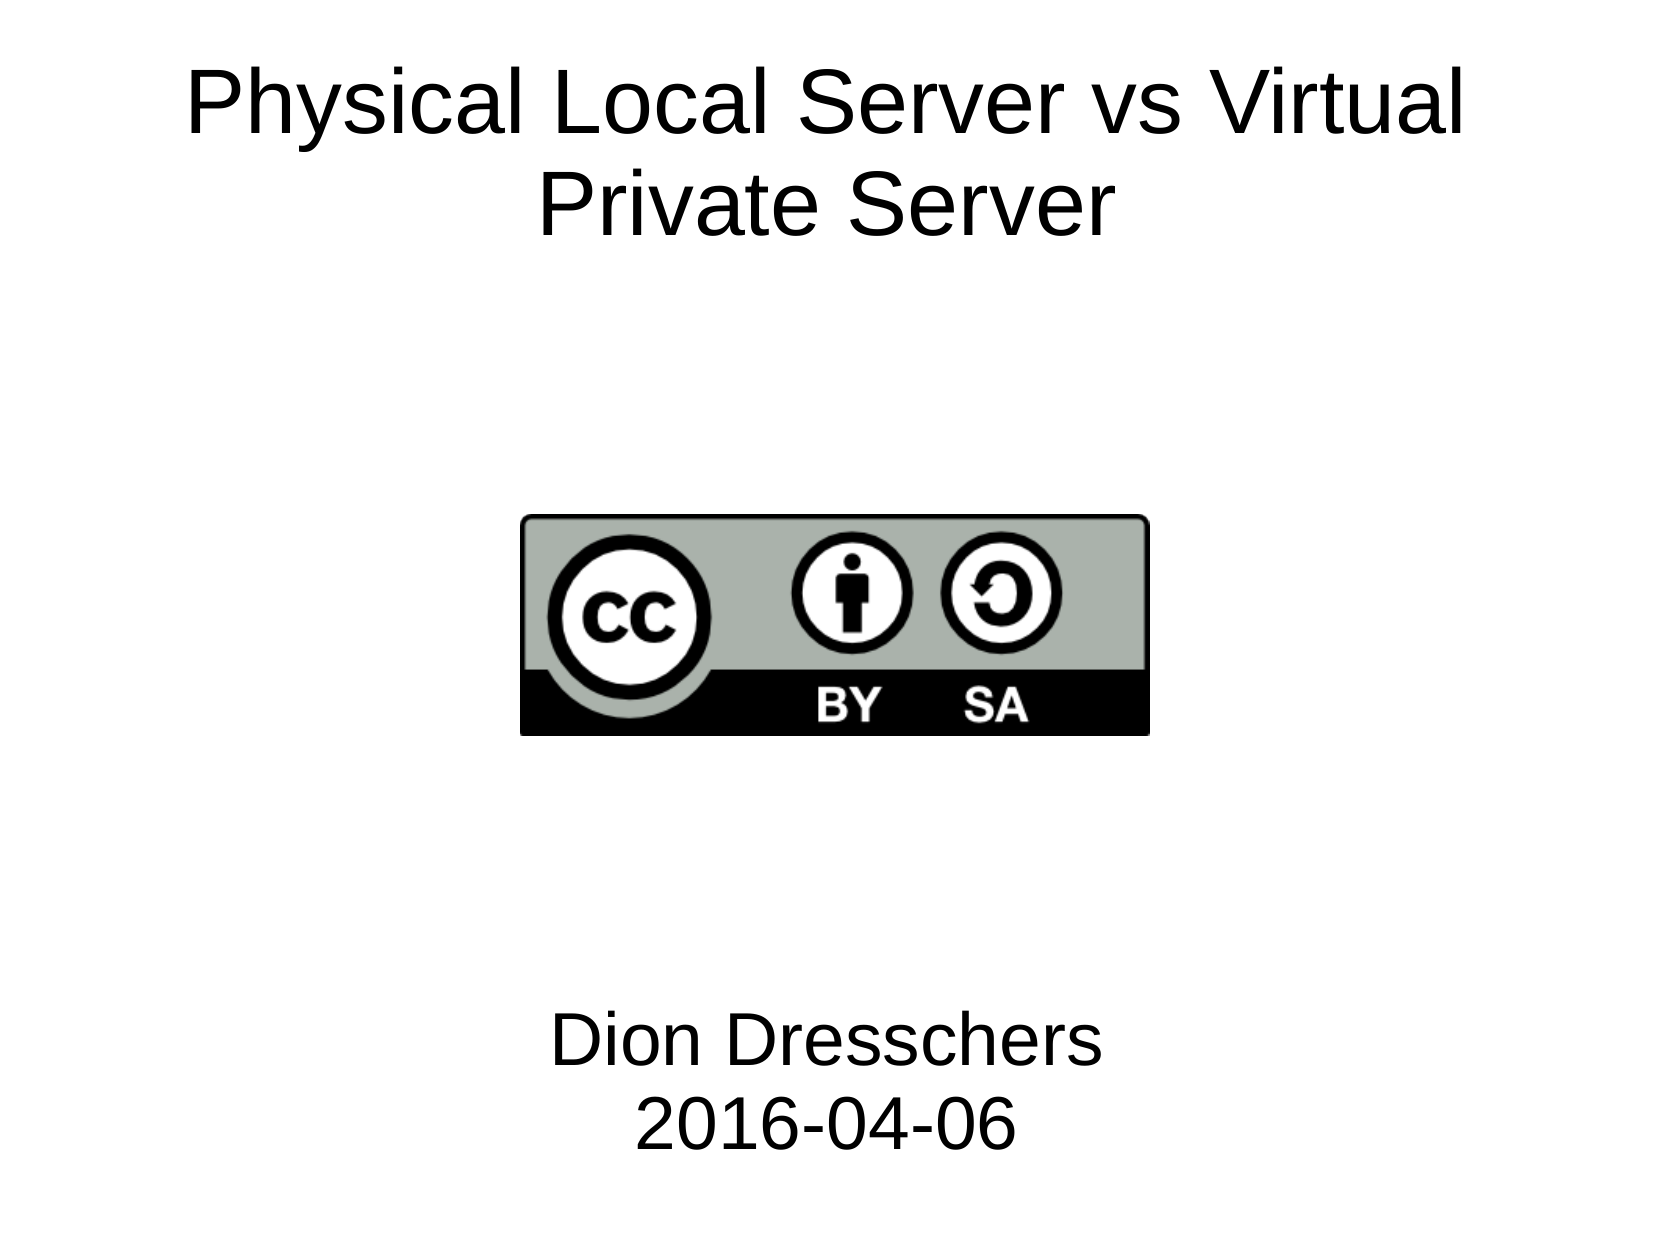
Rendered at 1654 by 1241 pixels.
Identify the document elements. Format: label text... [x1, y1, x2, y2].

title Physical Local Server vs Virtual Private Server [82, 49, 1571, 257]
text_box Dion Dresschers 2016-04-06 [534, 990, 1119, 1173]
picture [520, 514, 1150, 736]
